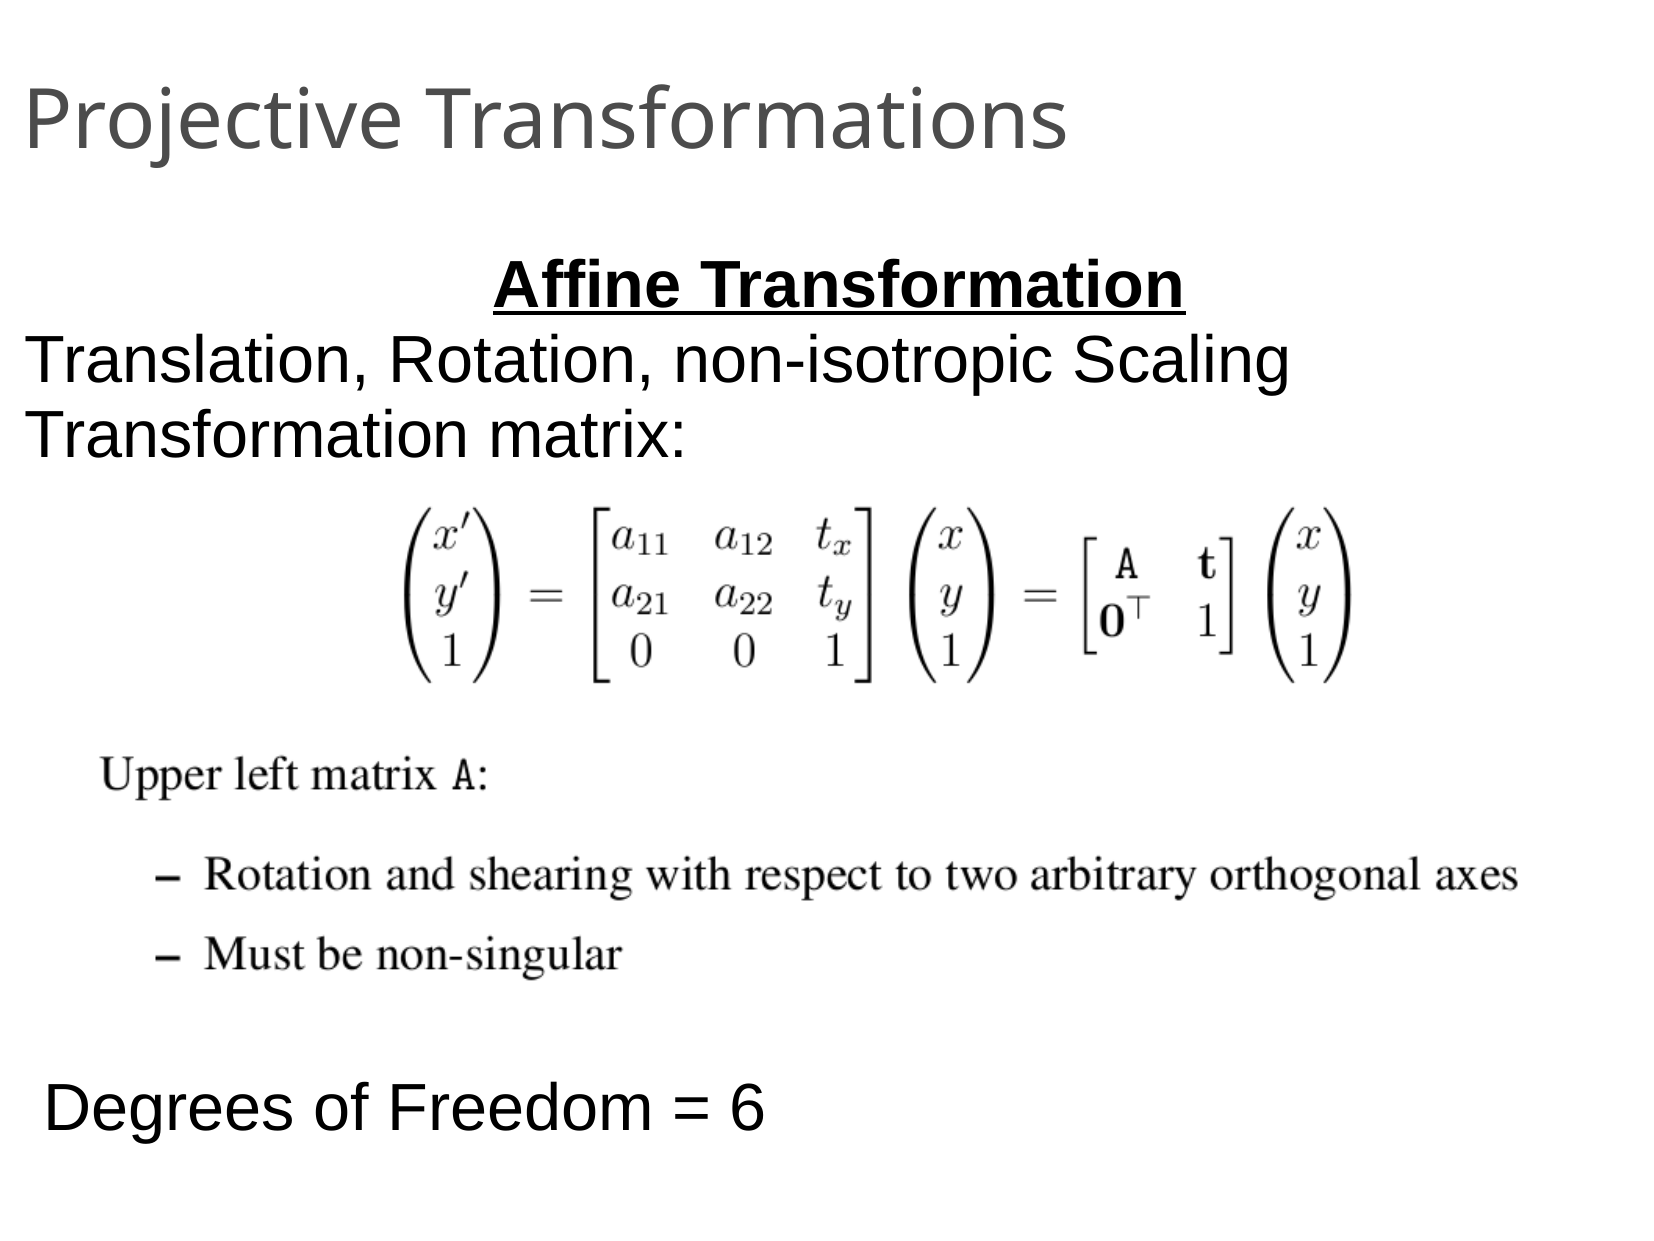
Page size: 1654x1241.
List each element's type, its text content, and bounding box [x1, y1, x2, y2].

title Projective Transformations [22, 26, 1654, 205]
picture [87, 494, 1524, 993]
subtitle Affine Transformation Translation, Rotation, non-isotropic Scaling Transformation matrix: Degrees of Freedom = 6 [25, 233, 1654, 1158]
